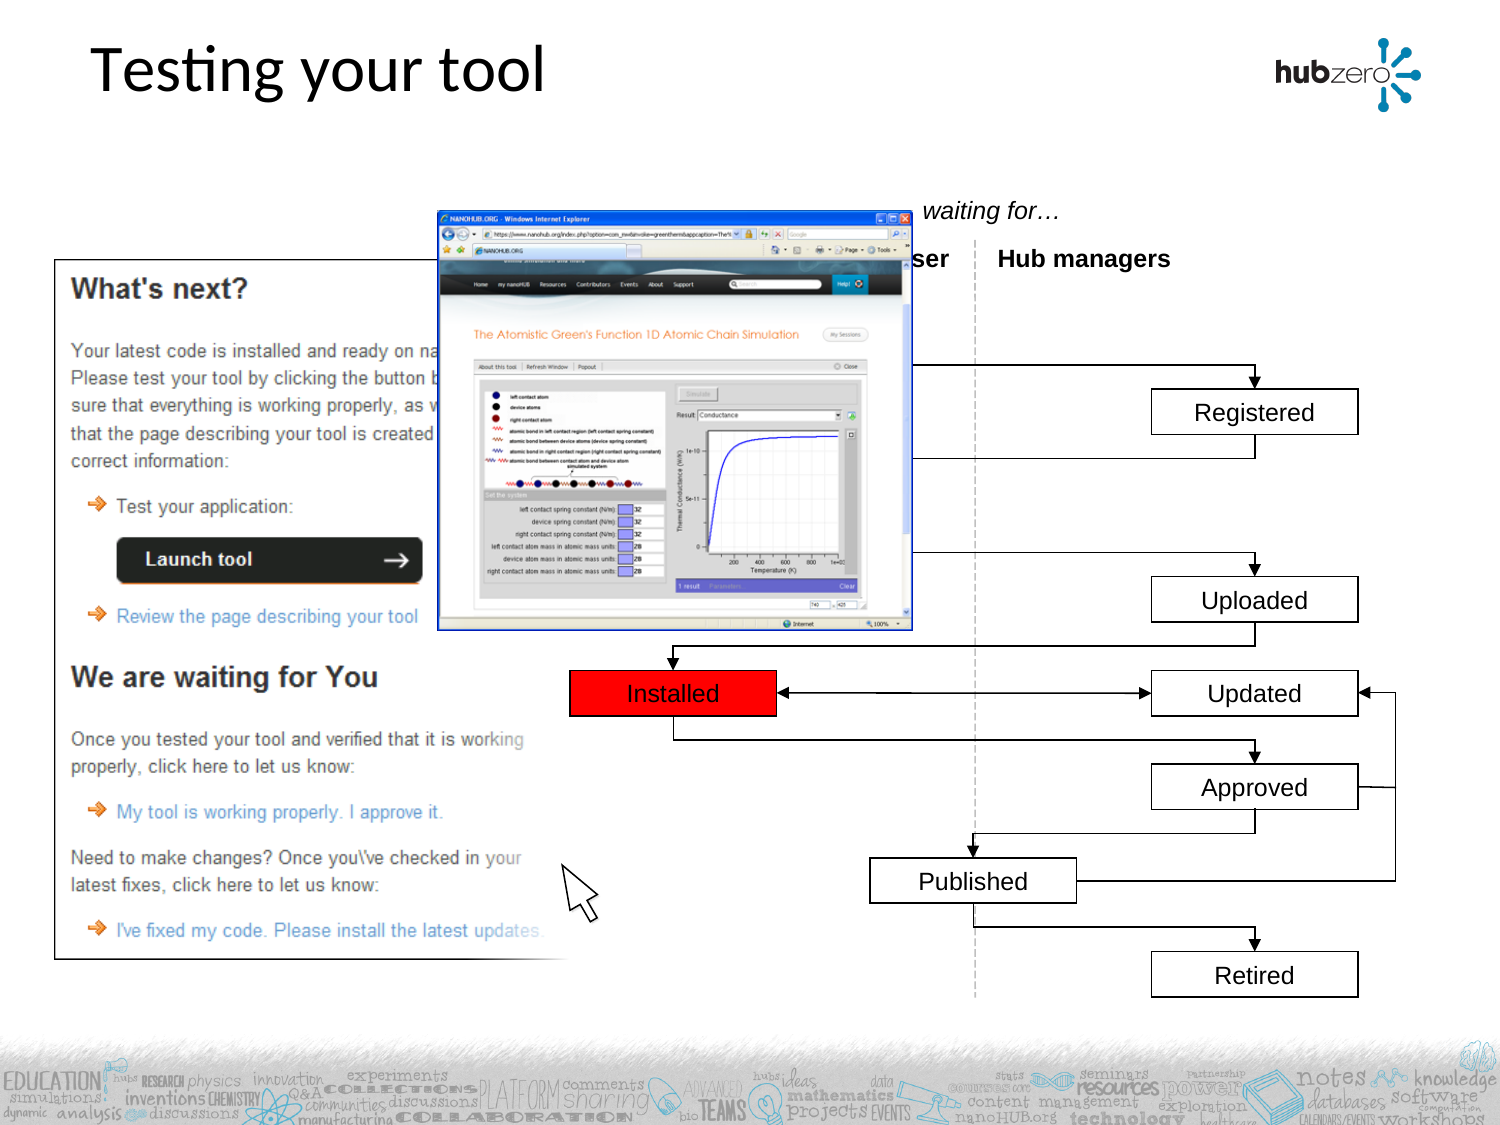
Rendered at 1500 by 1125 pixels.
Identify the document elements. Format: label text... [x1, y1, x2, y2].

picture [0, 1034, 1500, 1125]
text_box Updated [1151, 670, 1358, 716]
text_box Published [870, 857, 1077, 904]
text_box Testing your tool [75, 12, 1249, 118]
text_box [562, 865, 598, 922]
picture [1272, 35, 1424, 115]
text_box Retired [1151, 951, 1358, 997]
picture [54, 210, 913, 960]
text_box Uploaded [1151, 576, 1358, 622]
text_box [537, 632, 676, 842]
text_box Hub managers [982, 234, 1221, 291]
text_box Installed [570, 670, 777, 716]
text_box waiting for… [832, 187, 1152, 244]
text_box Registered [1151, 389, 1358, 435]
text_box User [913, 244, 965, 291]
text_box Approved [1151, 764, 1358, 810]
